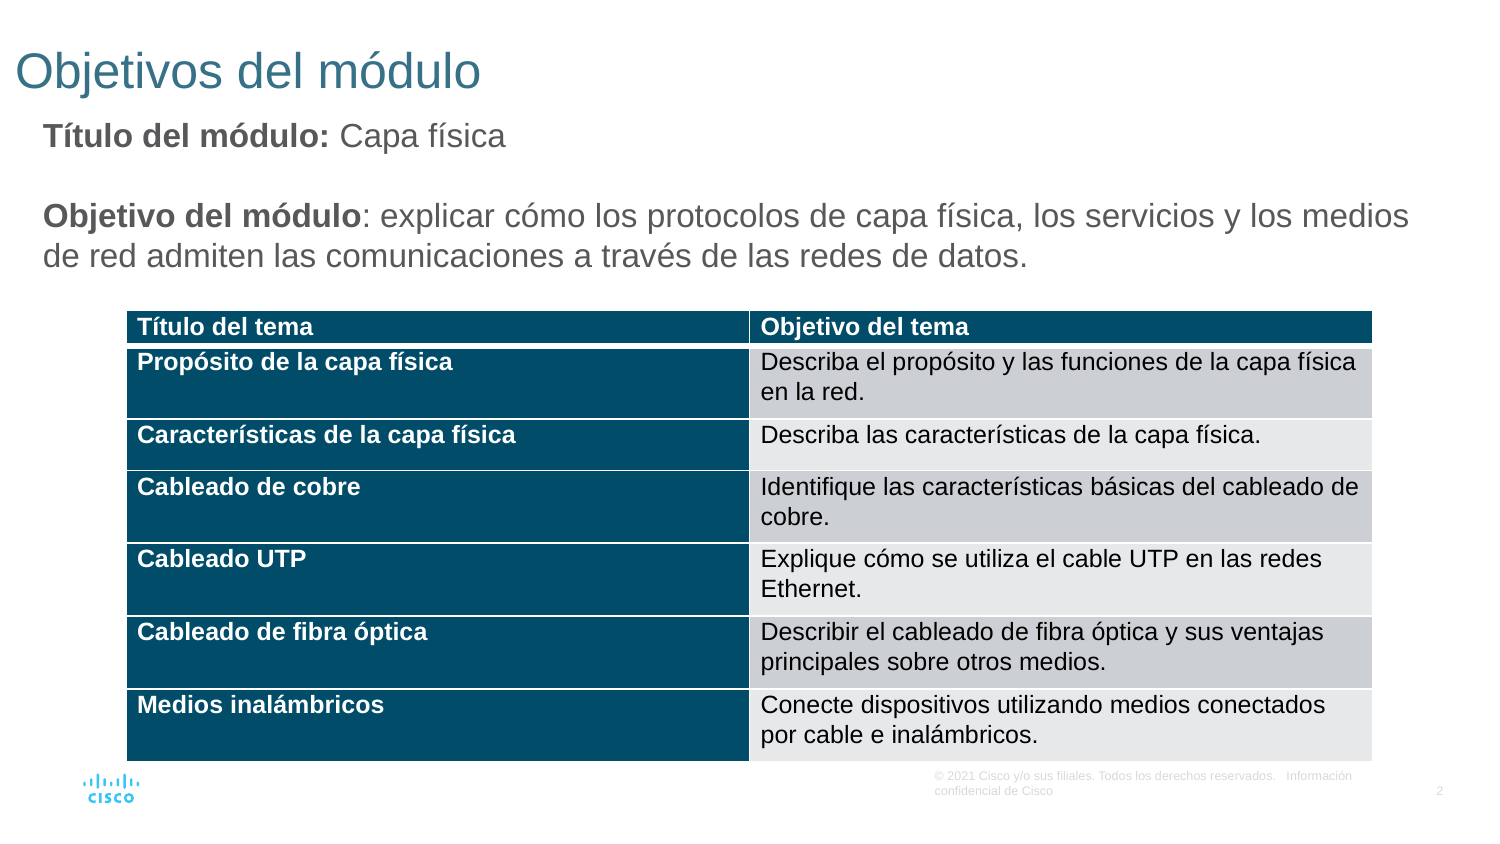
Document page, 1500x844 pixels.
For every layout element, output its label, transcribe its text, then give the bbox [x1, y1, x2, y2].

table_cell Identifique las características básicas del cableado de cobre. [750, 471, 1372, 542]
table_cell Describa el propósito y las funciones de la capa física en la red. [750, 349, 1372, 418]
text_box Título del módulo: Capa física Objetivo del módulo: explicar cómo los protocolos de capa física, los servicios y los medios de red admiten las comunicaciones a través de las redes de datos. [27, 107, 1473, 282]
table_cell Cableado de fibra óptica [127, 617, 749, 688]
table_cell Describa las características de la capa física. [750, 420, 1372, 470]
table_cell Medios inalámbricos [127, 690, 749, 761]
table_cell Características de la capa física [127, 420, 749, 470]
table_cell Describir el cableado de fibra óptica y sus ventajas principales sobre otros medios. [750, 617, 1372, 688]
title Objetivos del módulo [0, 6, 1500, 131]
table_header Objetivo del tema [750, 311, 1372, 343]
table_cell Conecte dispositivos utilizando medios conectados por cable e inalámbricos. [750, 690, 1372, 761]
table_cell Explique cómo se utiliza el cable UTP en las redes Ethernet. [750, 544, 1372, 615]
table_cell Cableado UTP [127, 544, 749, 615]
table_header Título del tema [127, 311, 749, 343]
table_cell Propósito de la capa física [127, 349, 749, 418]
table_cell Cableado de cobre [127, 471, 749, 542]
